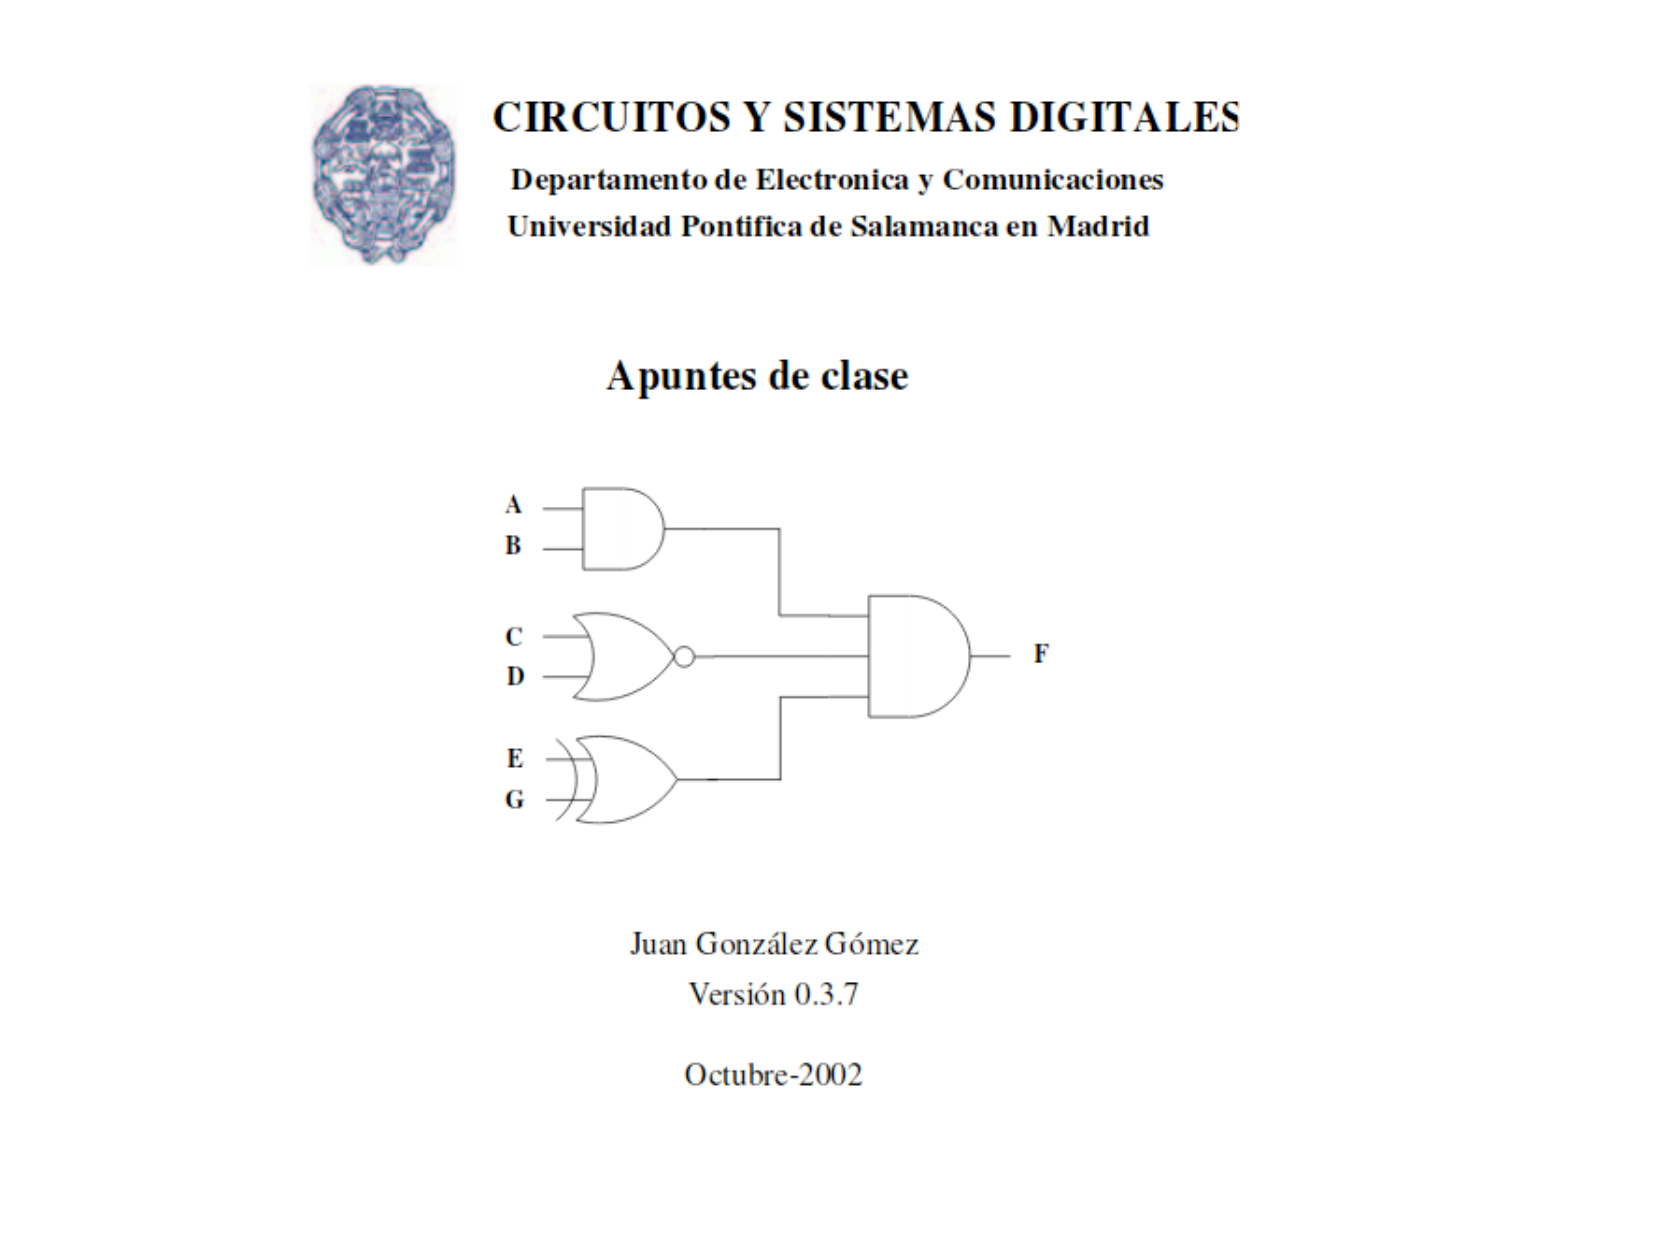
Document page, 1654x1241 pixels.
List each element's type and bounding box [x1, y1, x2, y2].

picture [285, 59, 1266, 1126]
